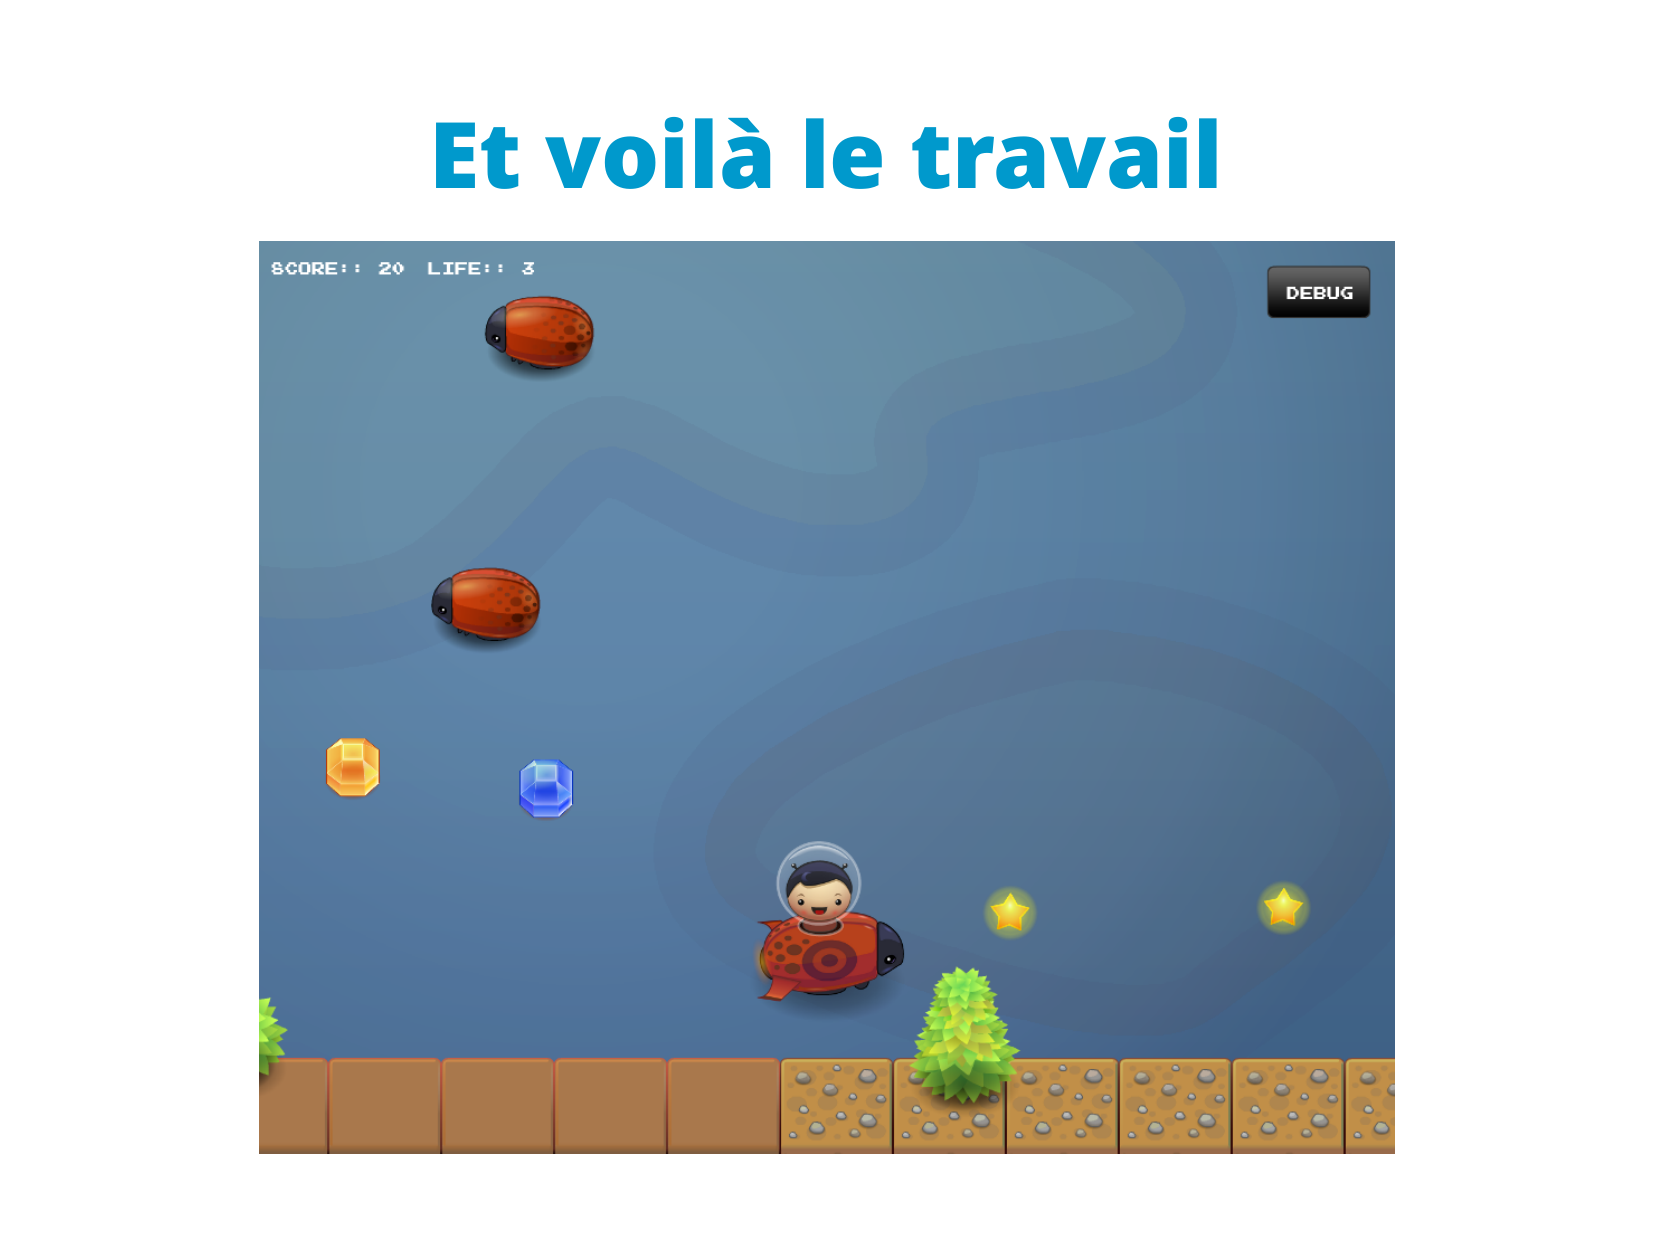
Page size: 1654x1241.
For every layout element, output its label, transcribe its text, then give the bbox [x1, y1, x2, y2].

picture [259, 241, 1395, 1154]
title Et voilà le travail [82, 49, 1571, 257]
